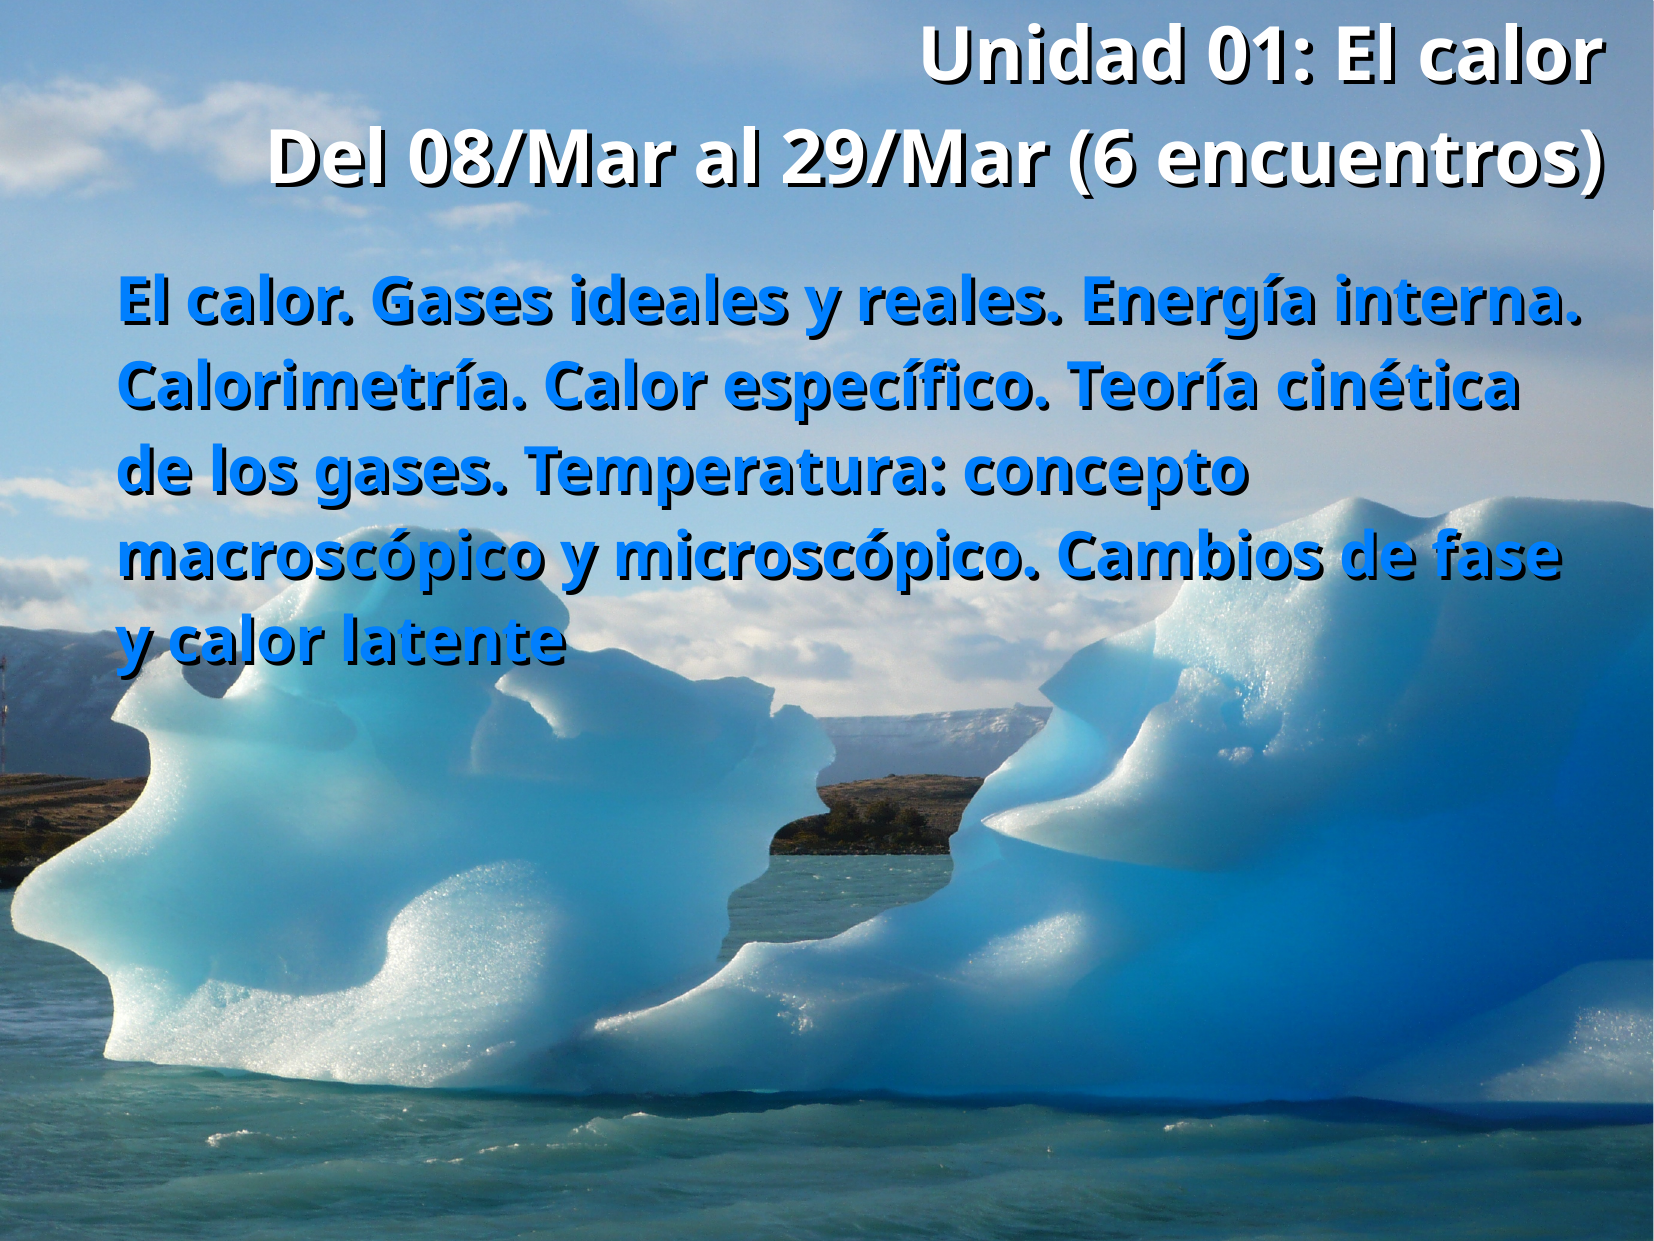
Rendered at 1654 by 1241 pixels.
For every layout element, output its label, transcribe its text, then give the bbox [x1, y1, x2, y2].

list El calor. Gases ideales y reales. Energía interna. Calorimetría. Calor específico. Teoría cinética de los gases. Temperatura: concepto macroscópico y microscópico. Cambios de fase y calor latente [45, 255, 1606, 1156]
title Unidad 01: El calor Del 08/Mar al 29/Mar (6 encuentros) [45, 11, 1606, 195]
picture [0, 0, 1654, 1241]
